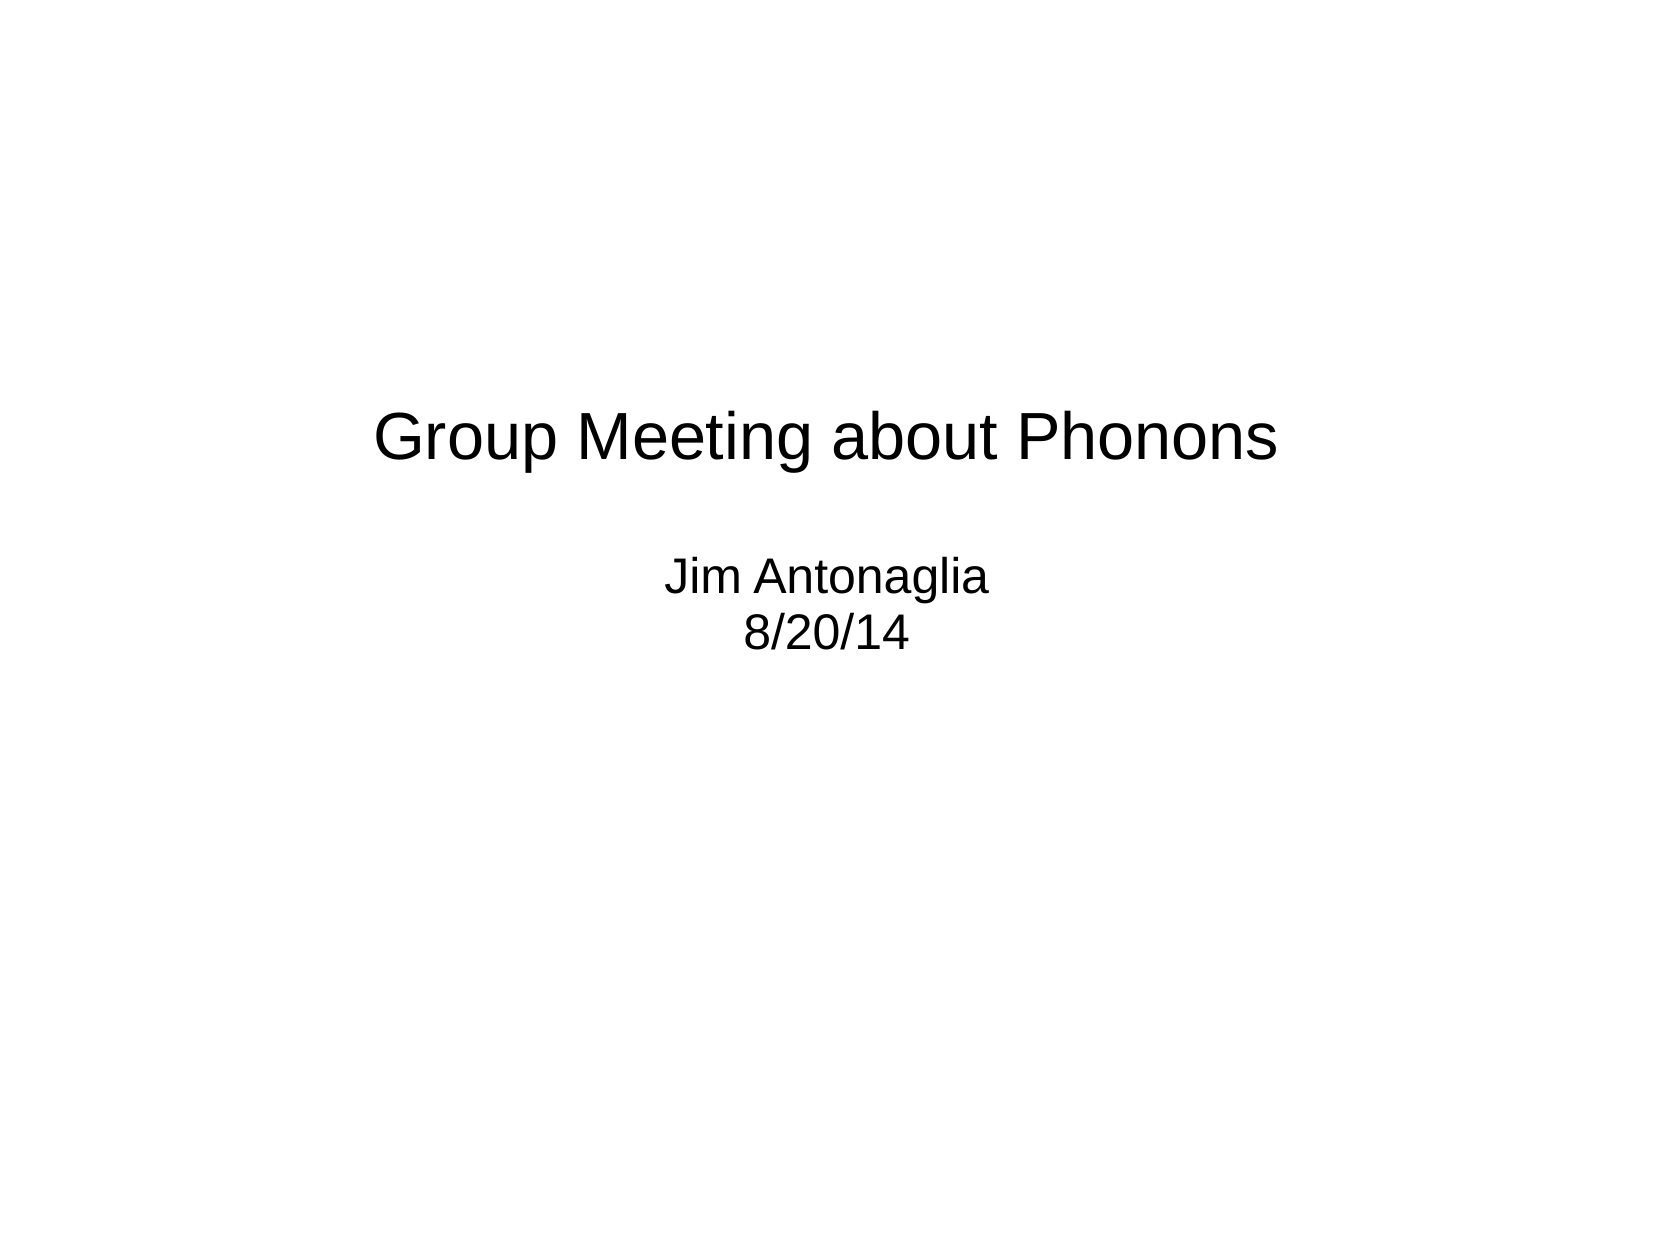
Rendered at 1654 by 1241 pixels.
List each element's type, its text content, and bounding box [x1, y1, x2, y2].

subtitle Group Meeting about Phonons Jim Antonaglia 8/20/14 [82, 49, 1571, 1010]
